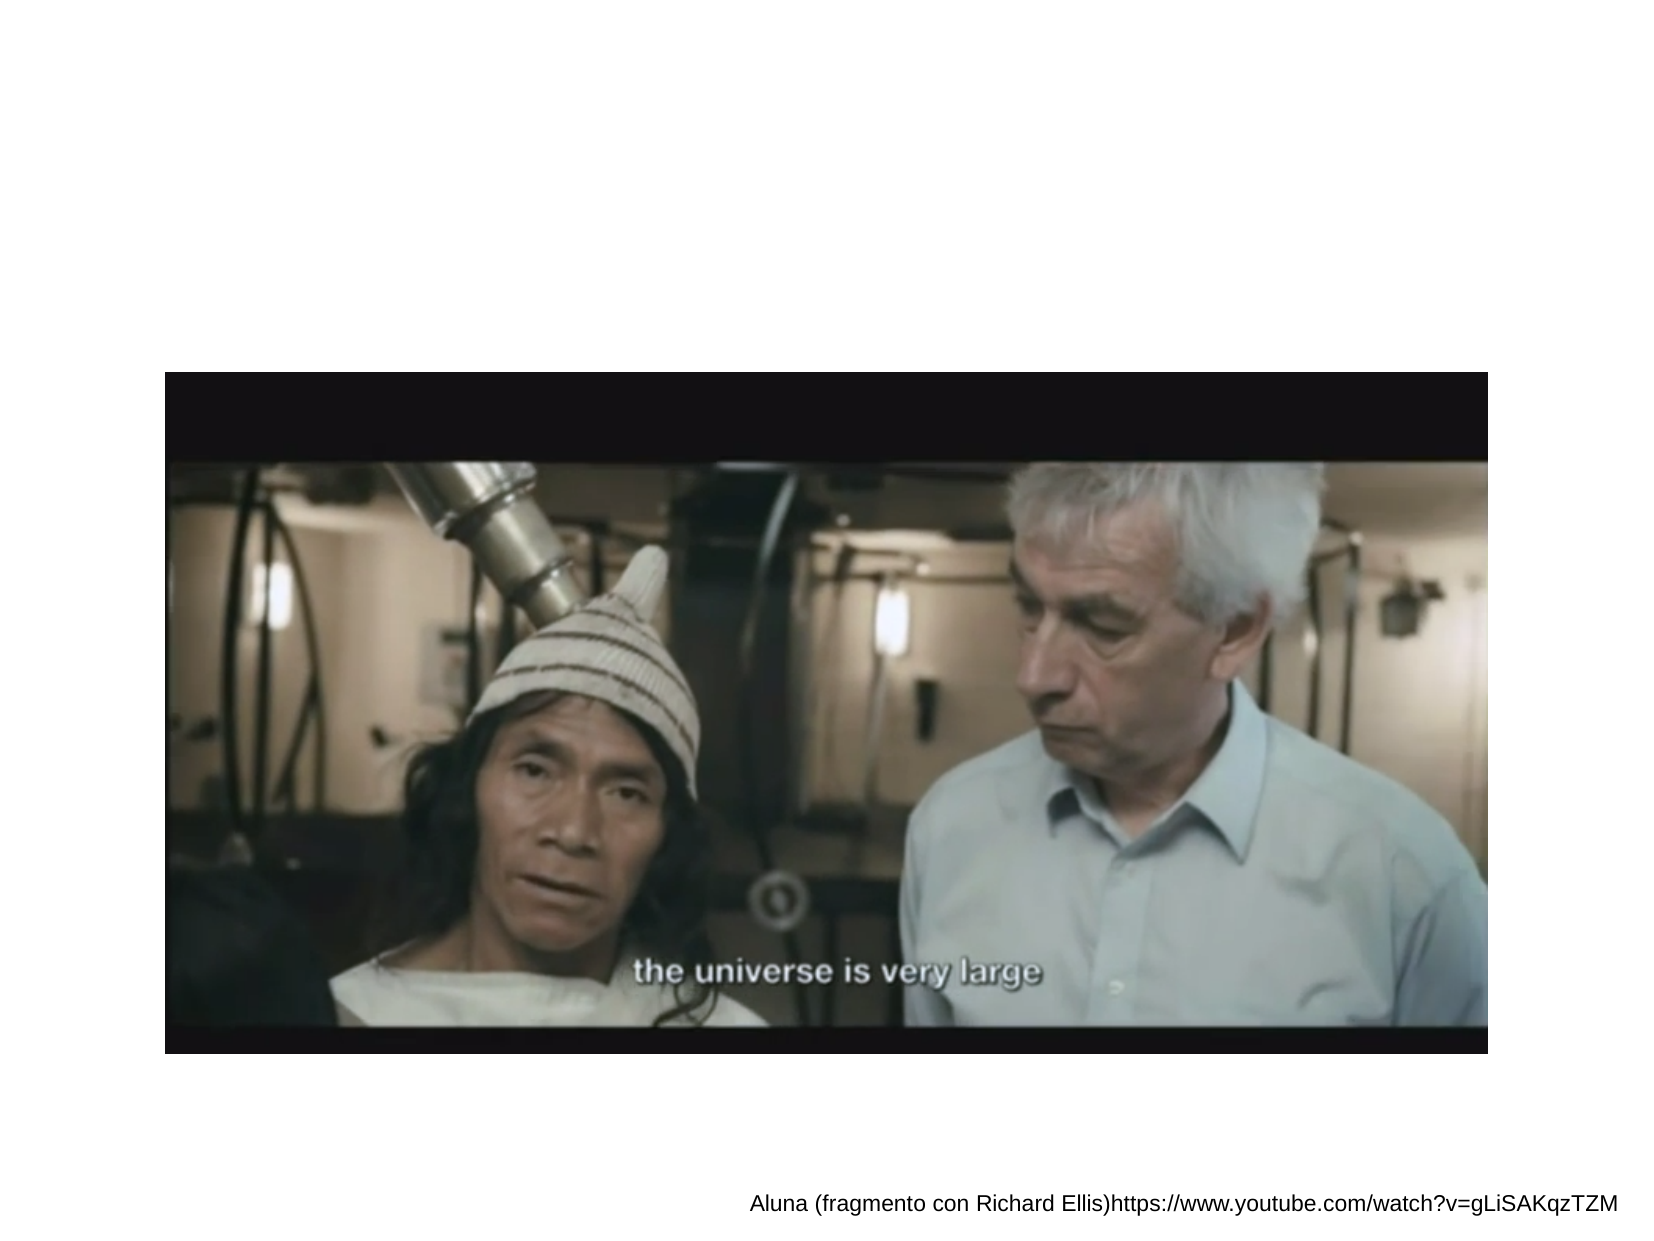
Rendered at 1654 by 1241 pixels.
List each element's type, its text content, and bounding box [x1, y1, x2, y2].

text_box Aluna (fragmento con Richard Ellis)https://www.youtube.com/watch?v=gLiSAKqzTZM [735, 1183, 1654, 1241]
picture [165, 372, 1488, 1054]
